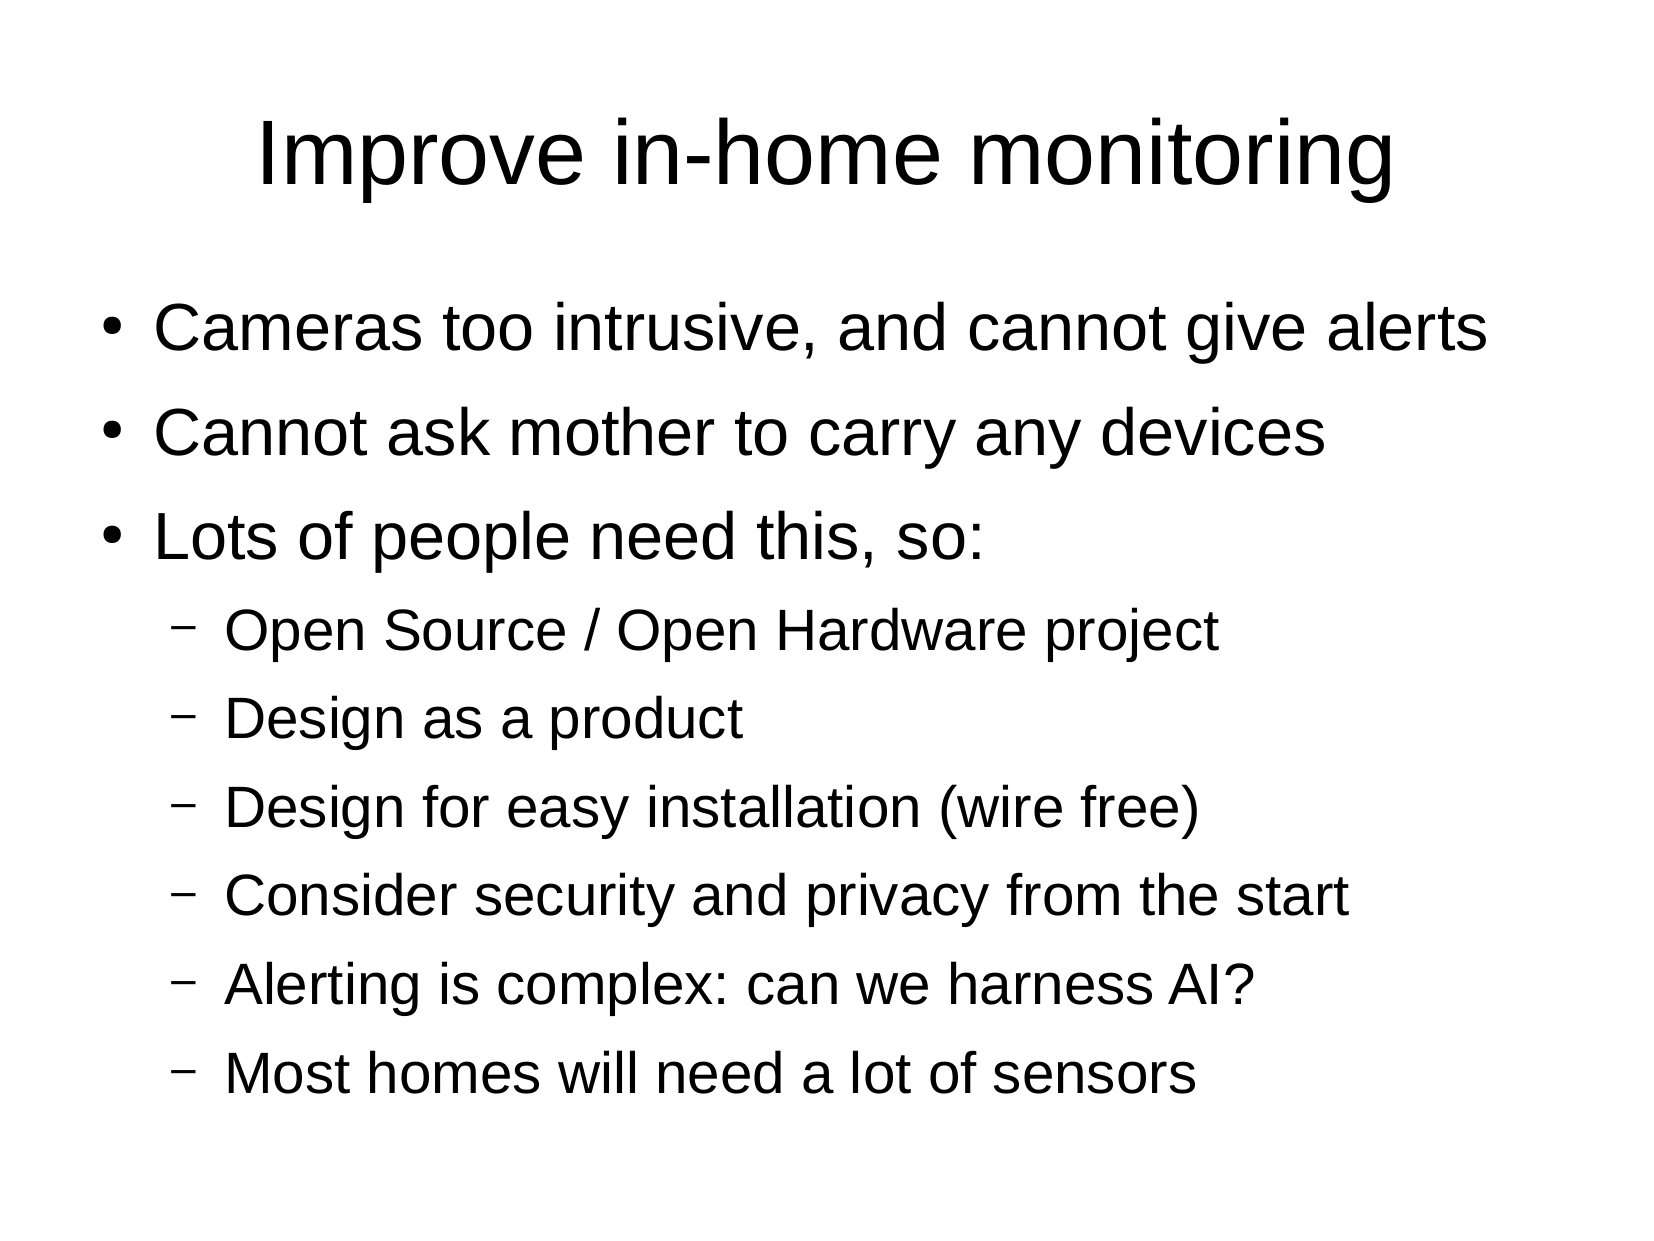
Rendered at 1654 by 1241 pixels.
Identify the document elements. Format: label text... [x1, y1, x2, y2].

title Improve in-home monitoring [82, 49, 1571, 257]
list Cameras too intrusive, and cannot give alerts Cannot ask mother to carry any devices Lots of people need this, so: Open Source / Open Hardware project Design as a product Design for easy installation (wire free) Consider security and privacy from the start Alerting is complex: can we harness AI? Most homes will need a lot of sensors [82, 290, 1571, 1146]
